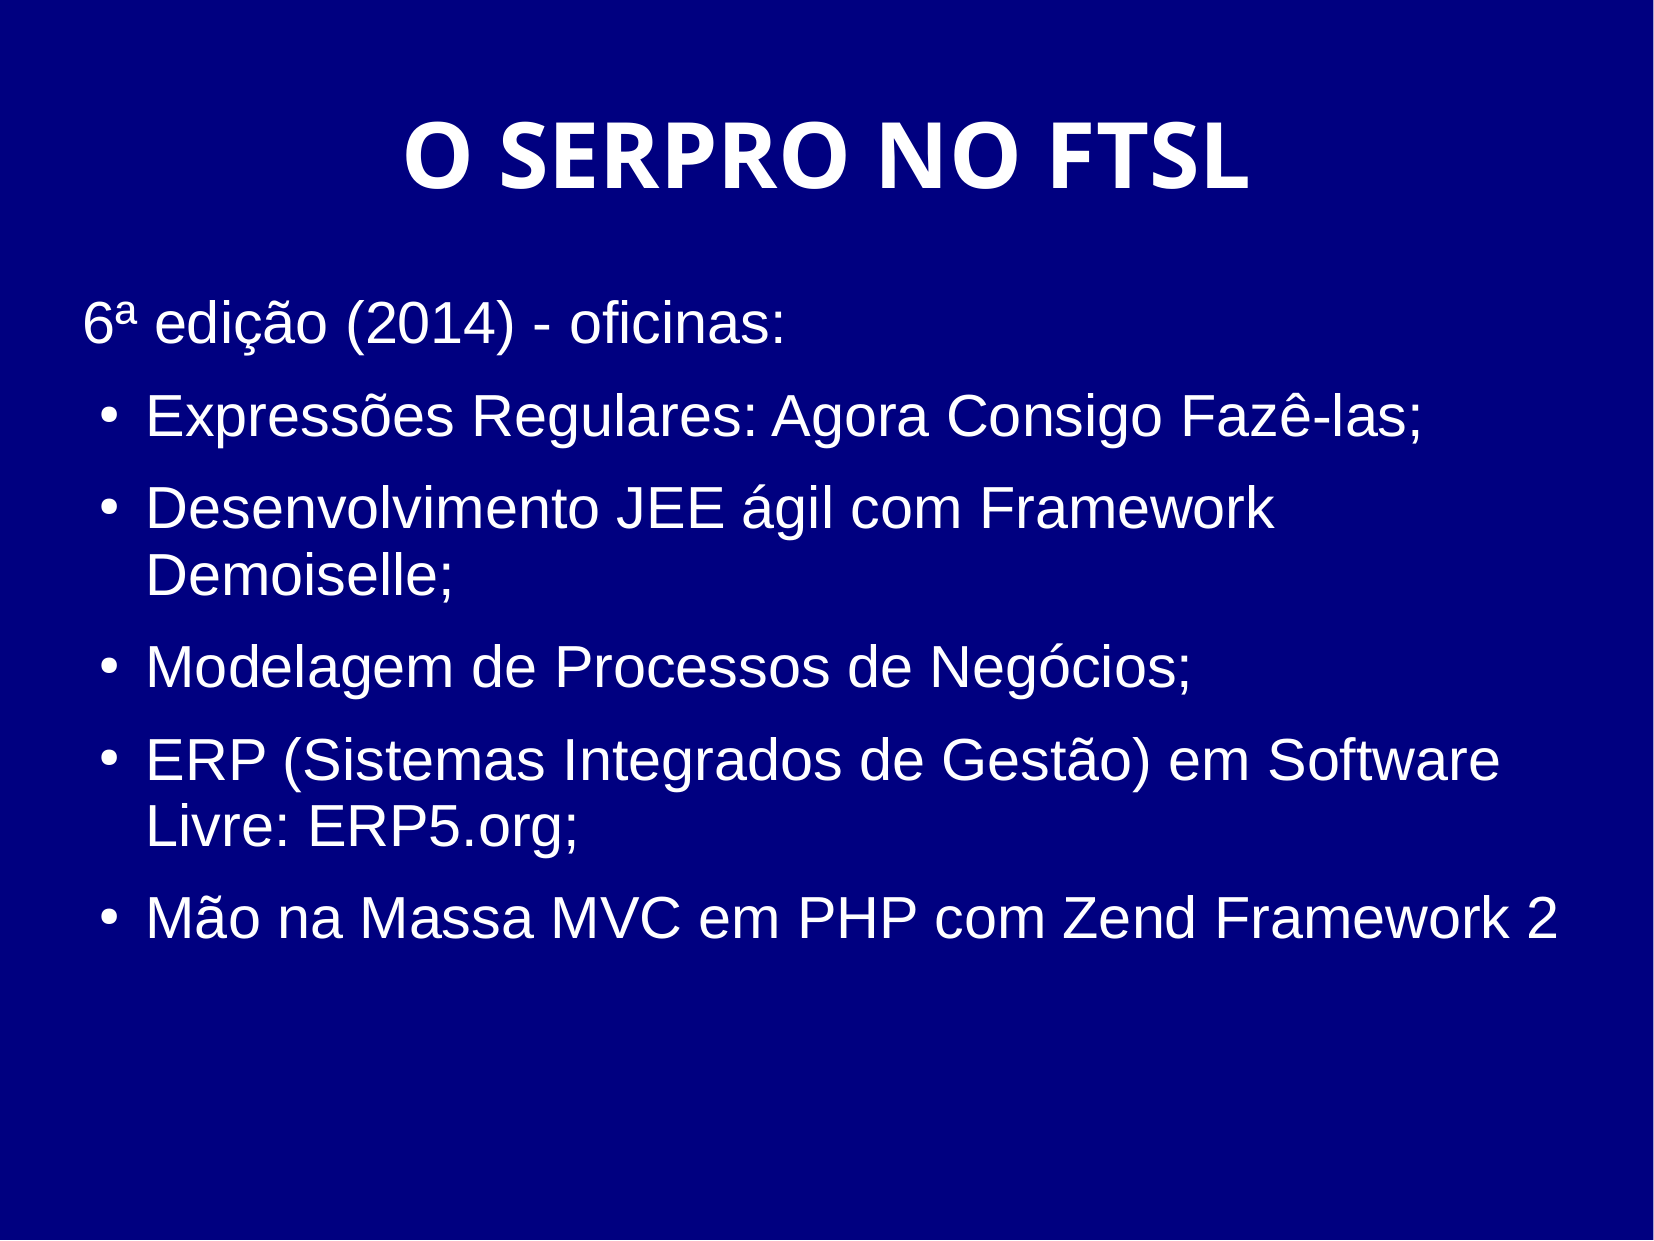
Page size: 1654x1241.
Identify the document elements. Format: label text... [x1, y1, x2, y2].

title O SERPRO NO FTSL [82, 49, 1571, 257]
list 6ª edição (2014) - oficinas: Expressões Regulares: Agora Consigo Fazê-las; Desenvolvimento JEE ágil com Framework Demoiselle; Modelagem de Processos de Negócios; ERP (Sistemas Integrados de Gestão) em Software Livre: ERP5.org; Mão na Massa MVC em PHP com Zend Framework 2 [82, 290, 1571, 1010]
